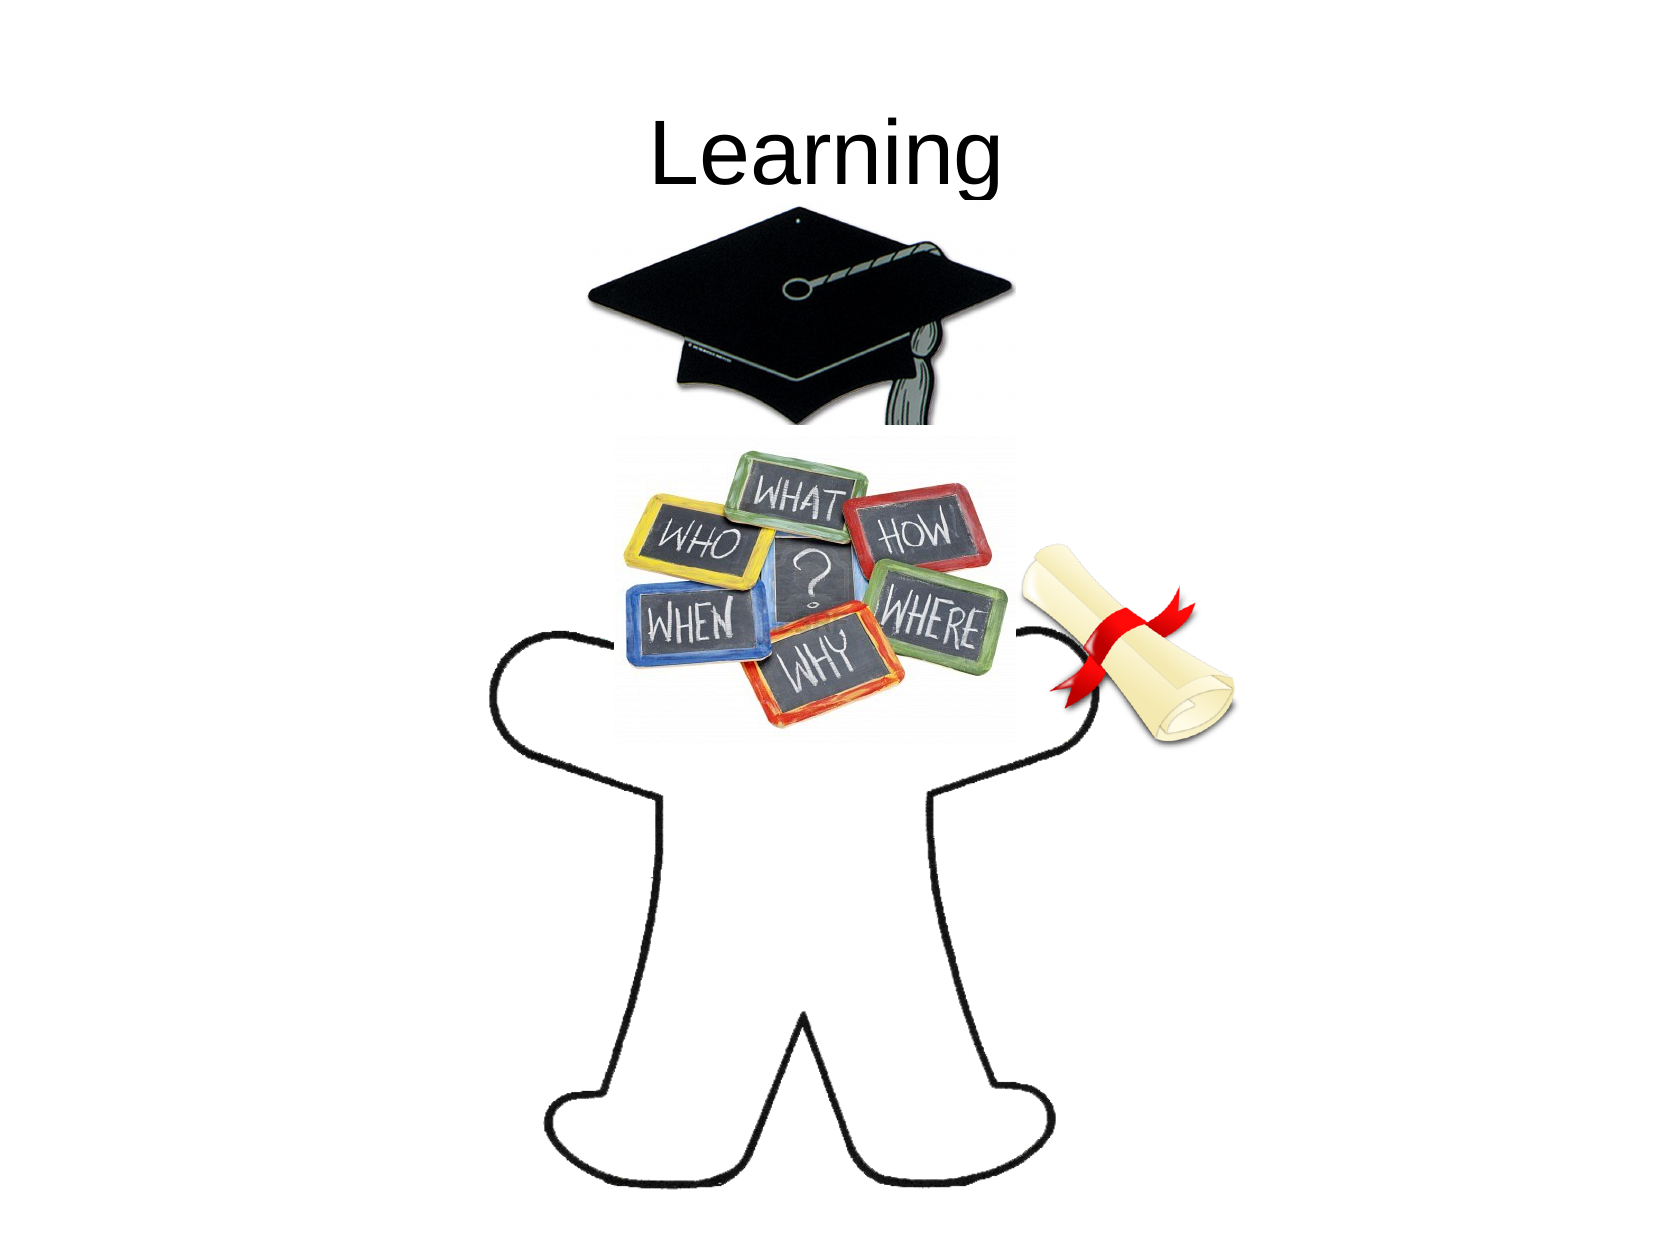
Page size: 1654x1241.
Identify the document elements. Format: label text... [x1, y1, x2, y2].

title Learning [82, 49, 1571, 257]
picture [467, 200, 1242, 1213]
